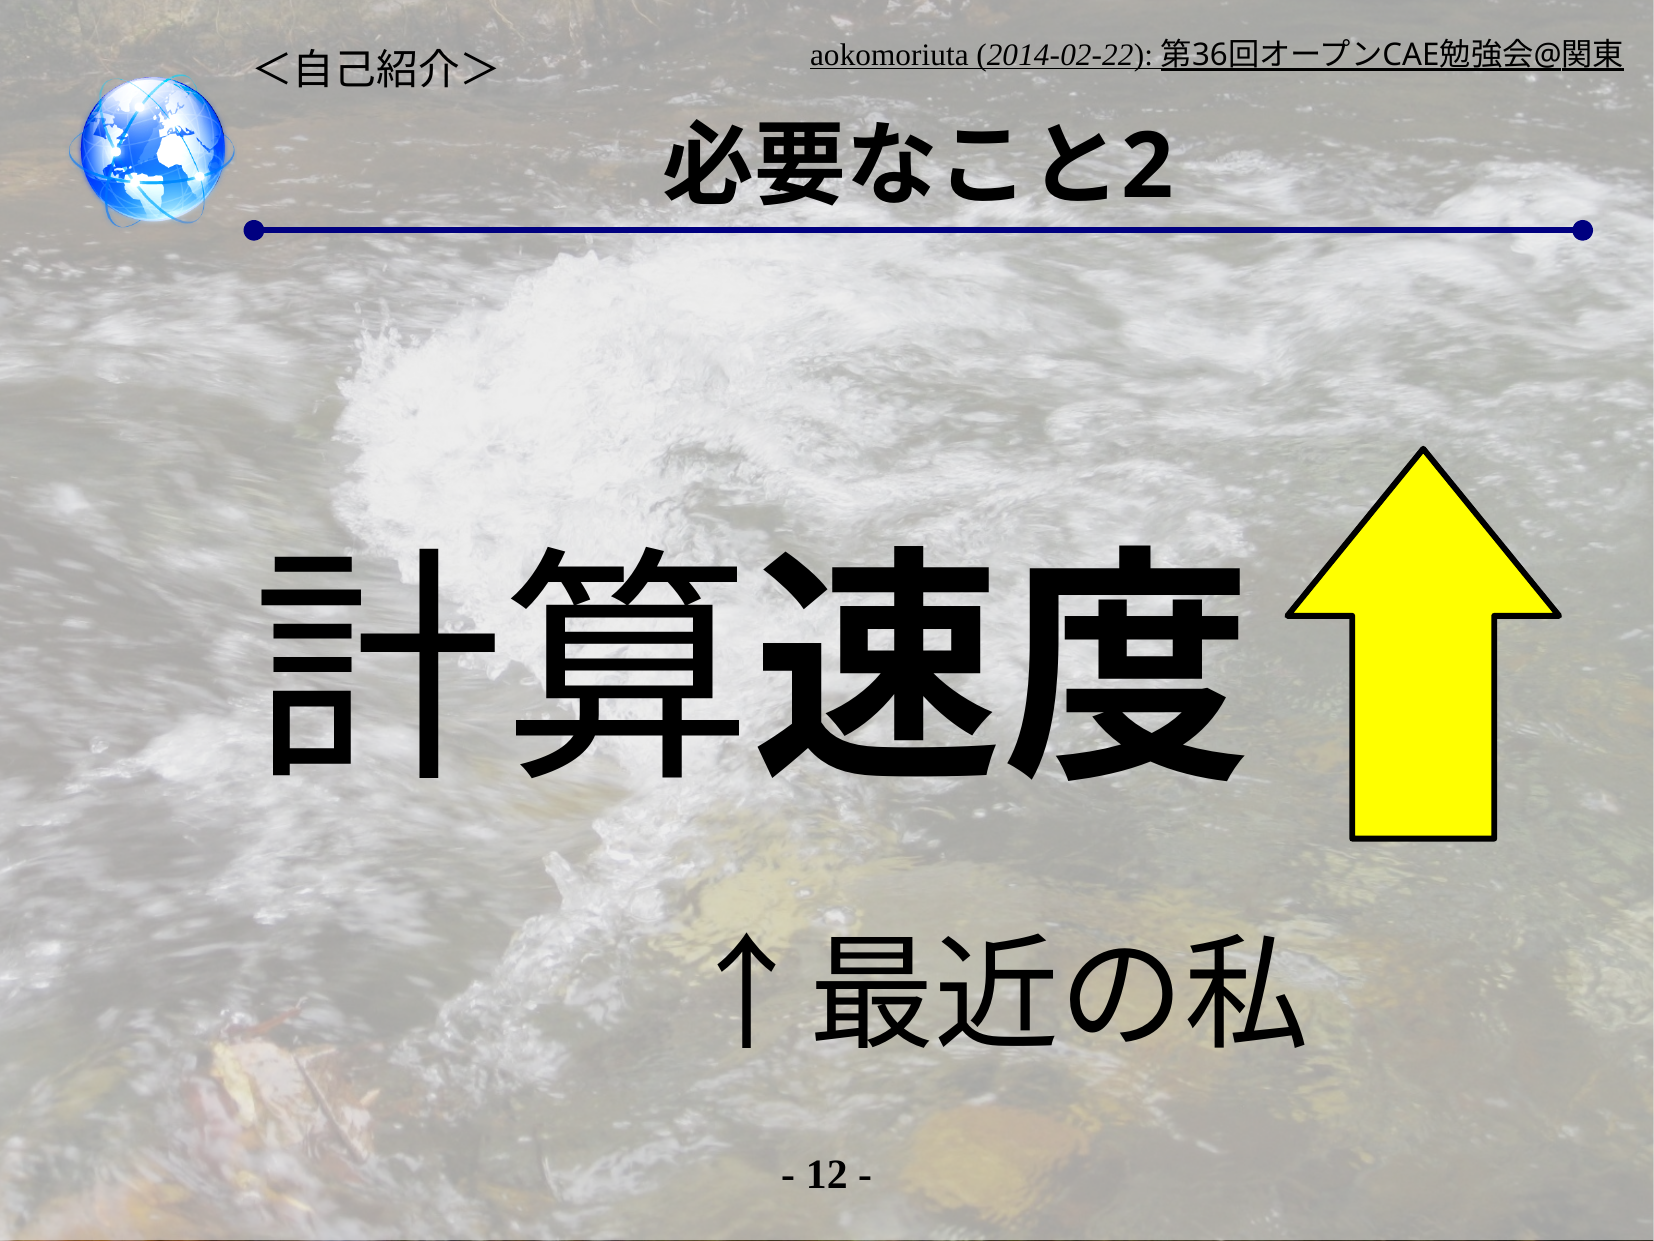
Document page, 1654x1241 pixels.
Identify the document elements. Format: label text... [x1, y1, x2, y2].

text_box ＜自己紹介＞ [236, 28, 1004, 119]
text_box ↑最近の私 [342, 885, 1652, 1089]
text_box 計算速度 [0, 460, 1601, 851]
title 必要なこと2 [265, 88, 1571, 227]
text_box [1287, 448, 1560, 839]
picture [65, 64, 237, 236]
